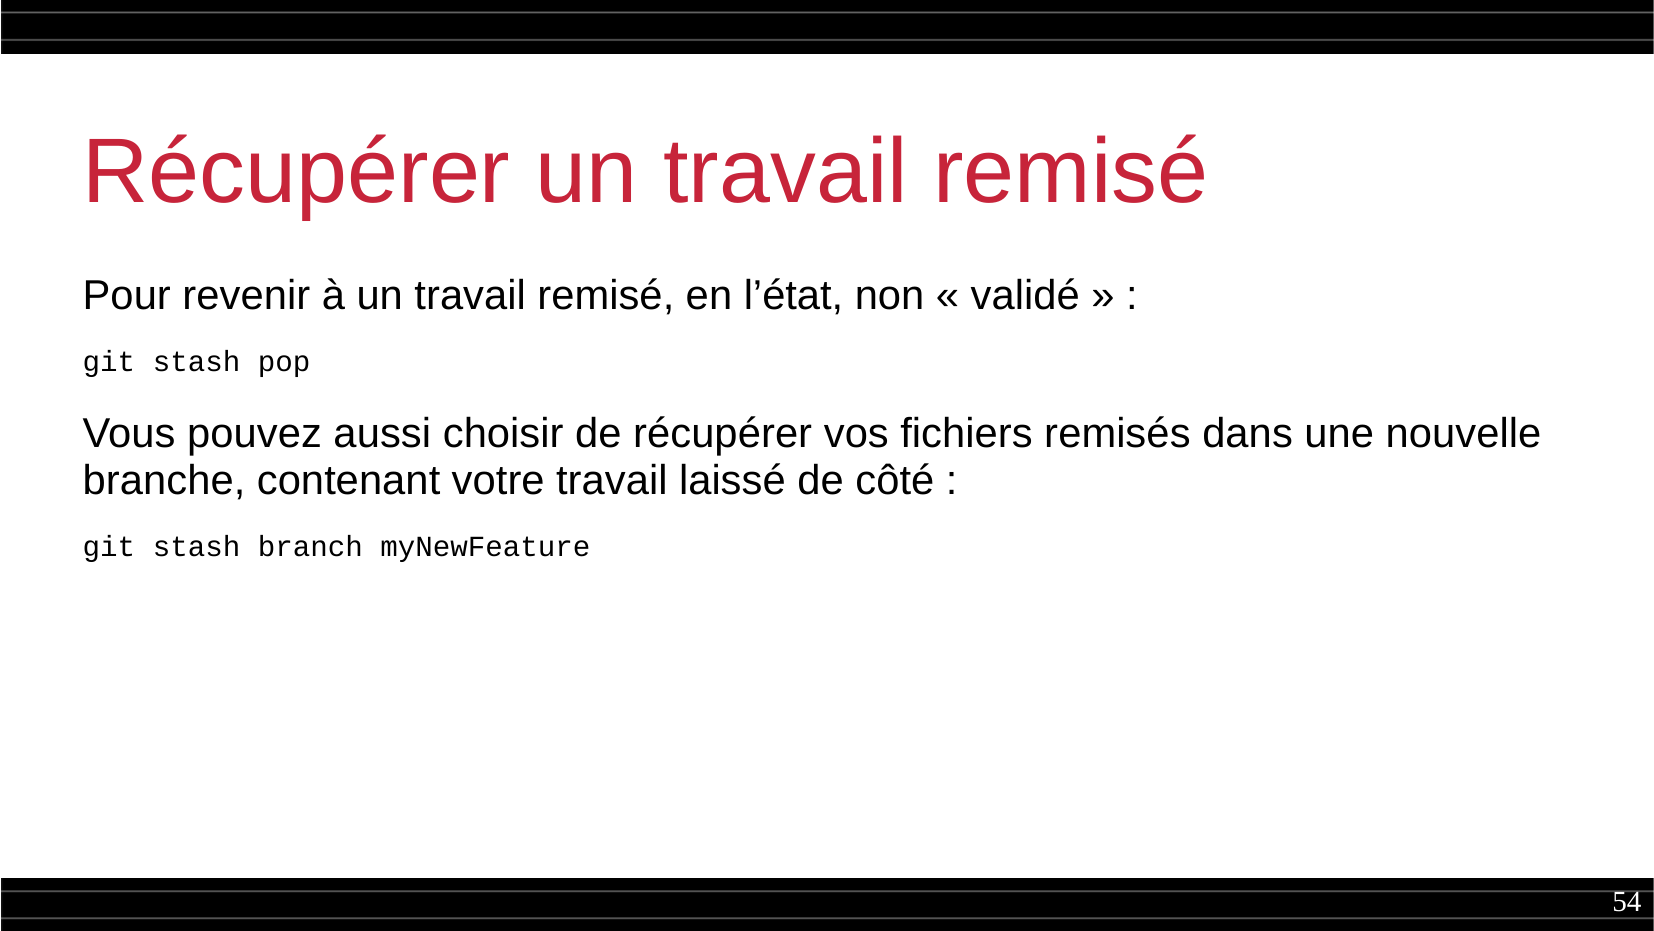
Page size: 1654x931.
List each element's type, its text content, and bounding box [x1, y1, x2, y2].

title Récupérer un travail remisé [82, 92, 1571, 249]
picture [1, 0, 1654, 54]
list Pour revenir à un travail remisé, en l’état, non « validé » : git stash pop Vous pouvez aussi choisir de récupérer vos fichiers remisés dans une nouvelle branche, contenant votre travail laissé de côté : git stash branch myNewFeature [82, 271, 1571, 851]
picture [1, 878, 1654, 931]
